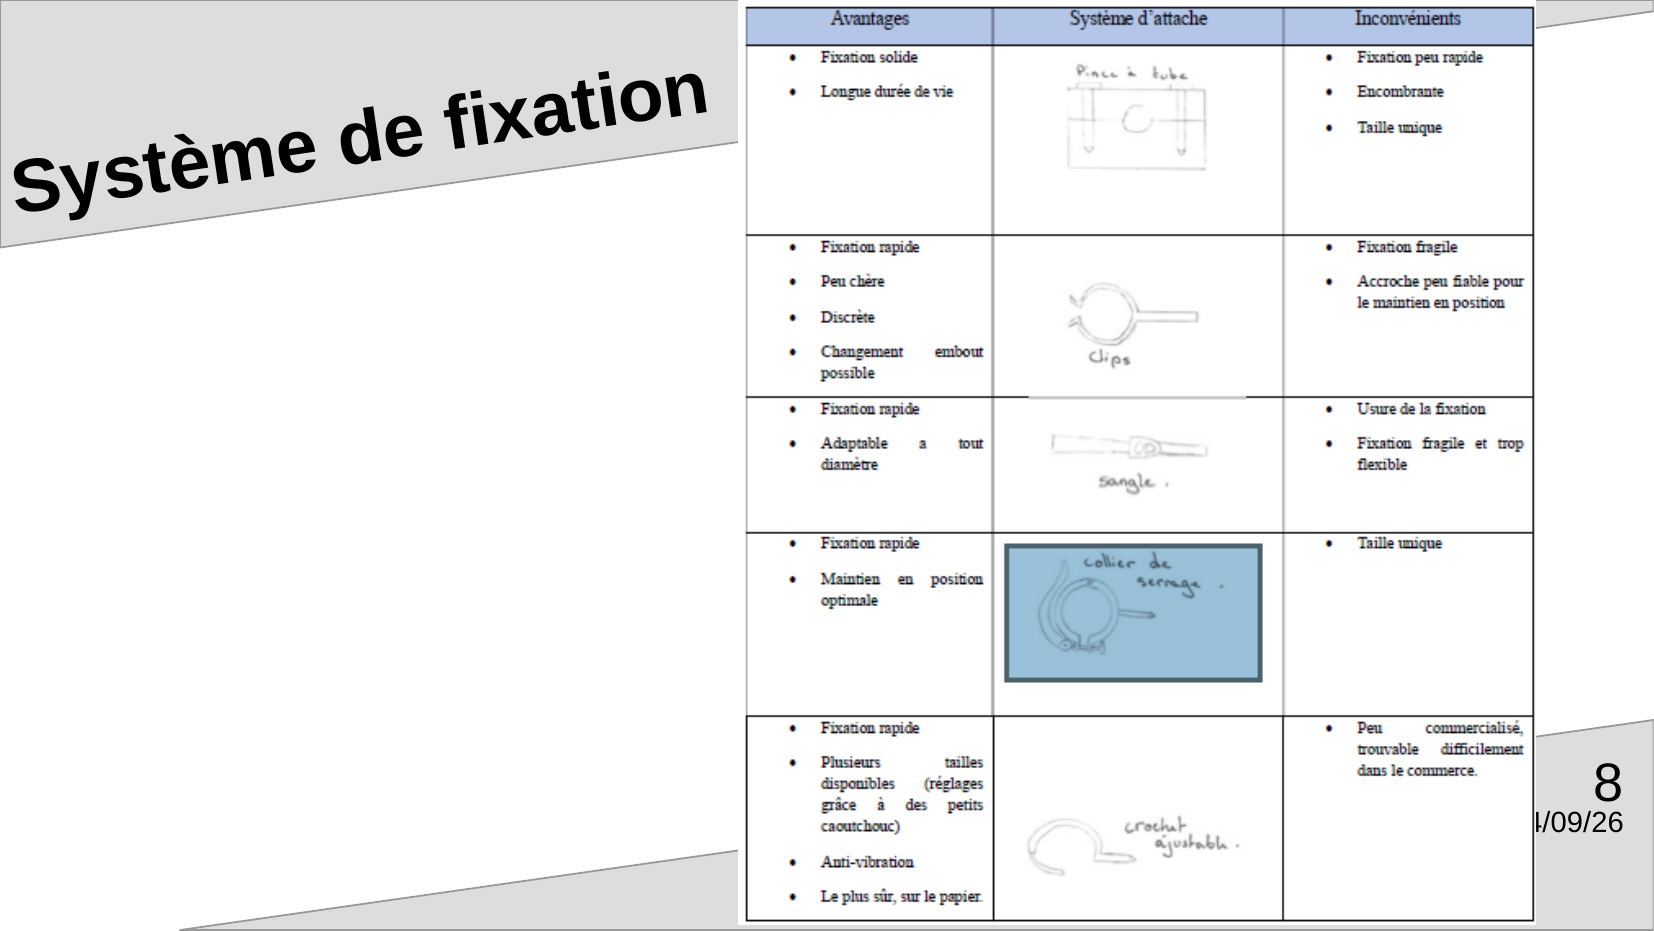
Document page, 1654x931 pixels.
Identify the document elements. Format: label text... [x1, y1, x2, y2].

picture [738, 0, 1536, 925]
title Système de fixation [0, 0, 738, 266]
